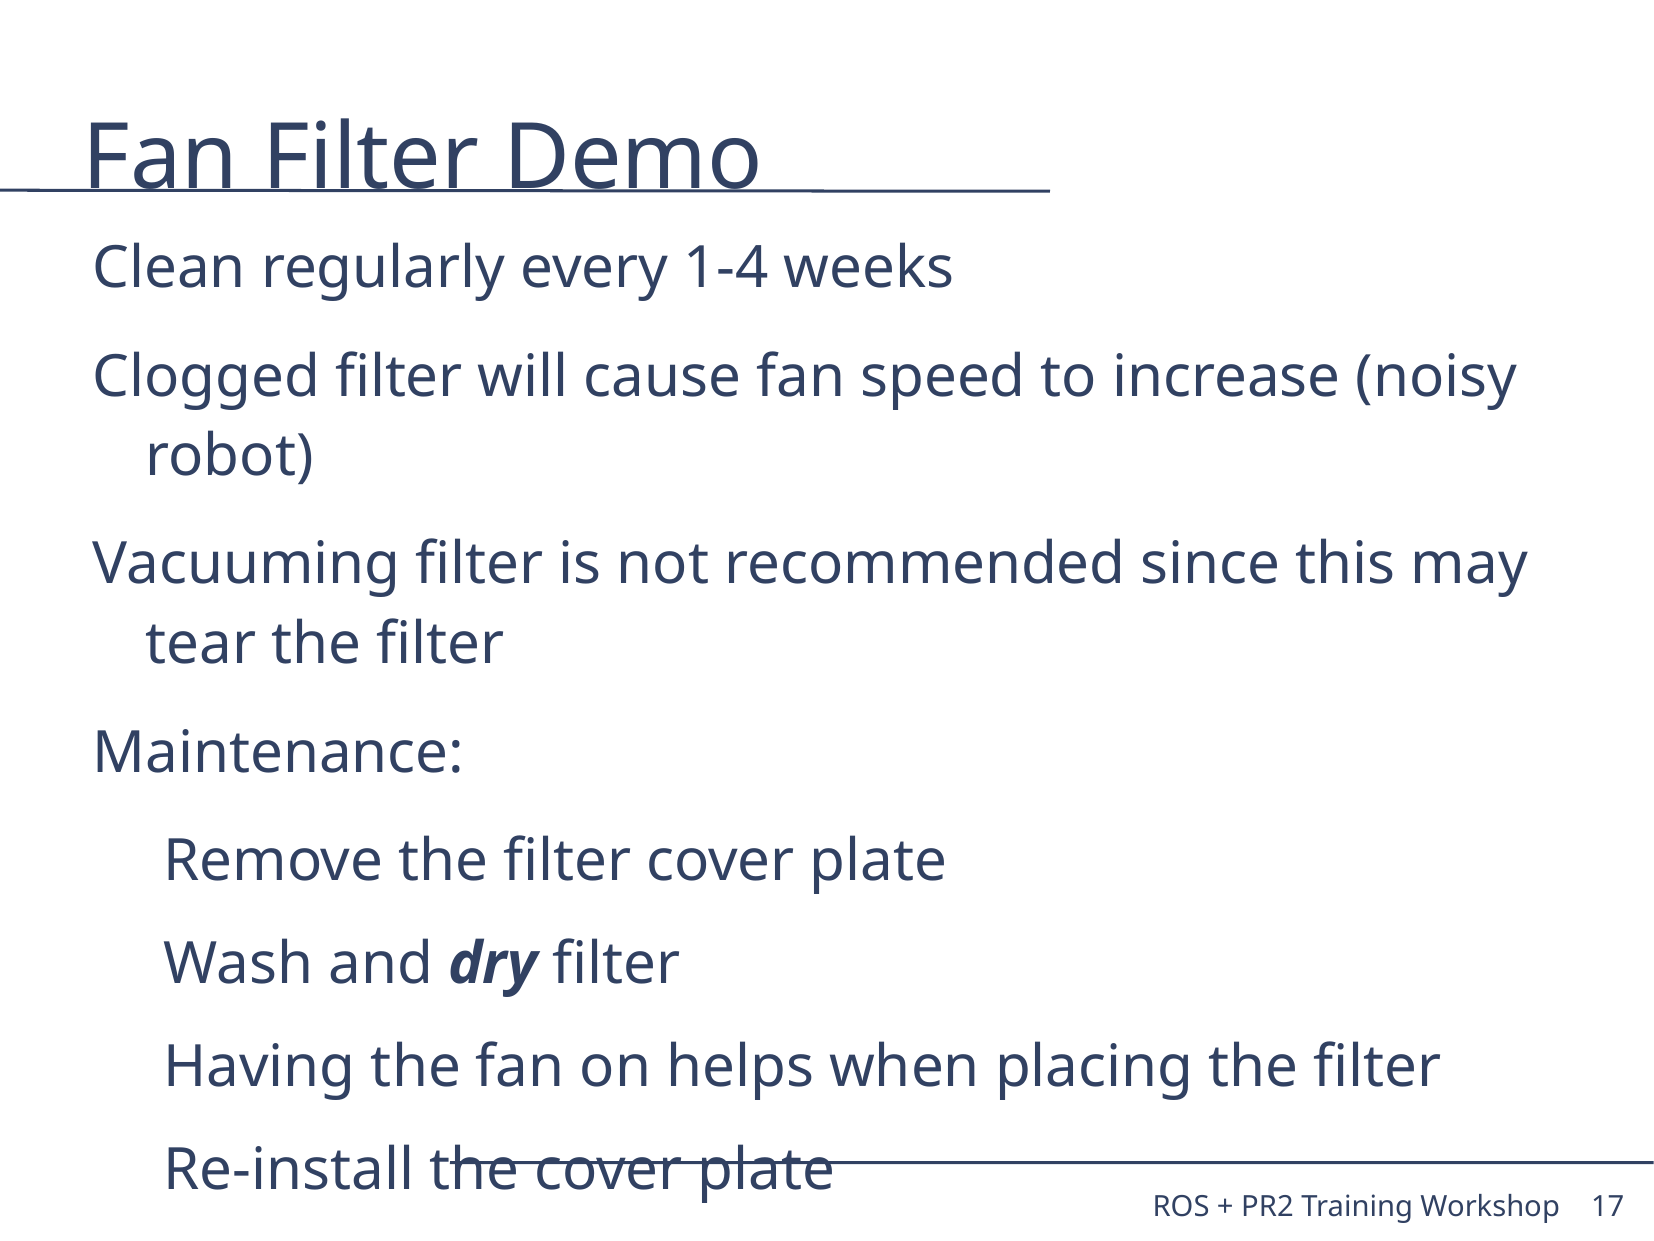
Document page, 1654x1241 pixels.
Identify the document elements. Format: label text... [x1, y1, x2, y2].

list Clean regularly every 1-4 weeks Clogged filter will cause fan speed to increase (noisy robot) Vacuuming filter is not recommended since this may tear the filter Maintenance: Remove the filter cover plate Wash and dry filter Having the fan on helps when placing the filter Re-install the cover plate [75, 225, 1564, 1126]
title Fan Filter Demo [82, 56, 1571, 250]
